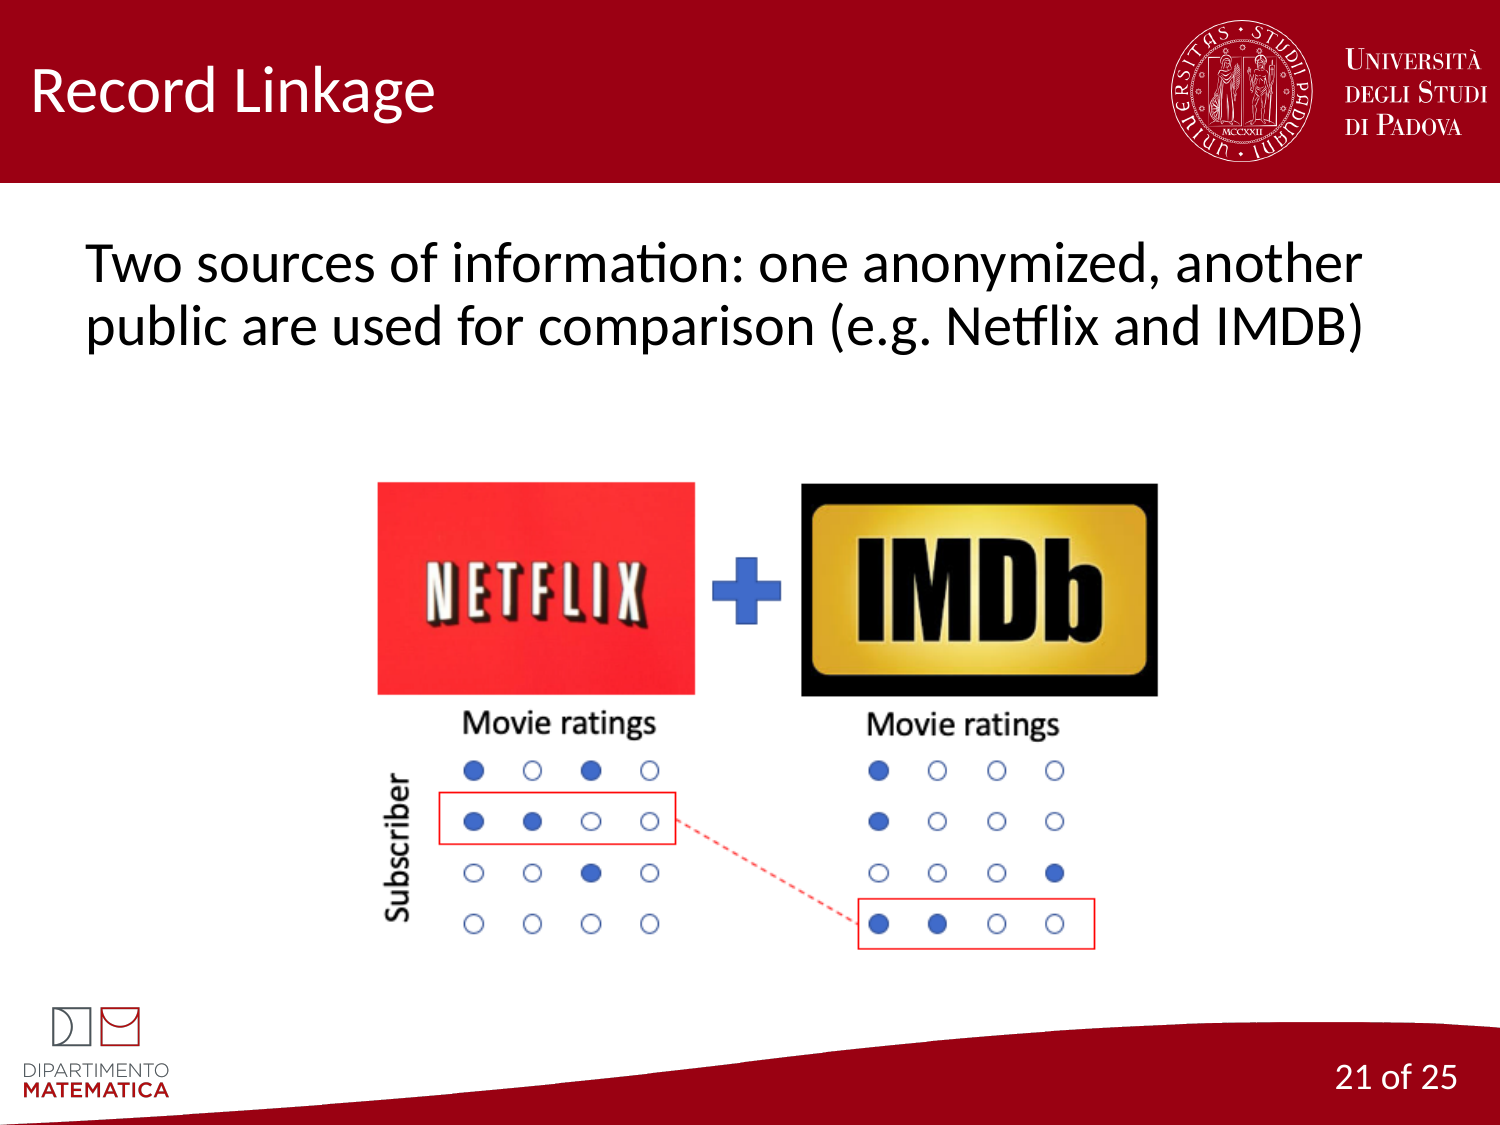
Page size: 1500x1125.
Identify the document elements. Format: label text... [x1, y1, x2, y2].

list Two sources of information: one anonymized, another public are used for comparison (e.g. Netflix and IMDB) [0, 224, 1441, 451]
picture [342, 459, 1180, 976]
picture [1171, 20, 1487, 162]
title Record Linkage [0, 0, 1159, 183]
picture [0, 1007, 1500, 1125]
slide_number <number> of 25 [1136, 1044, 1474, 1104]
